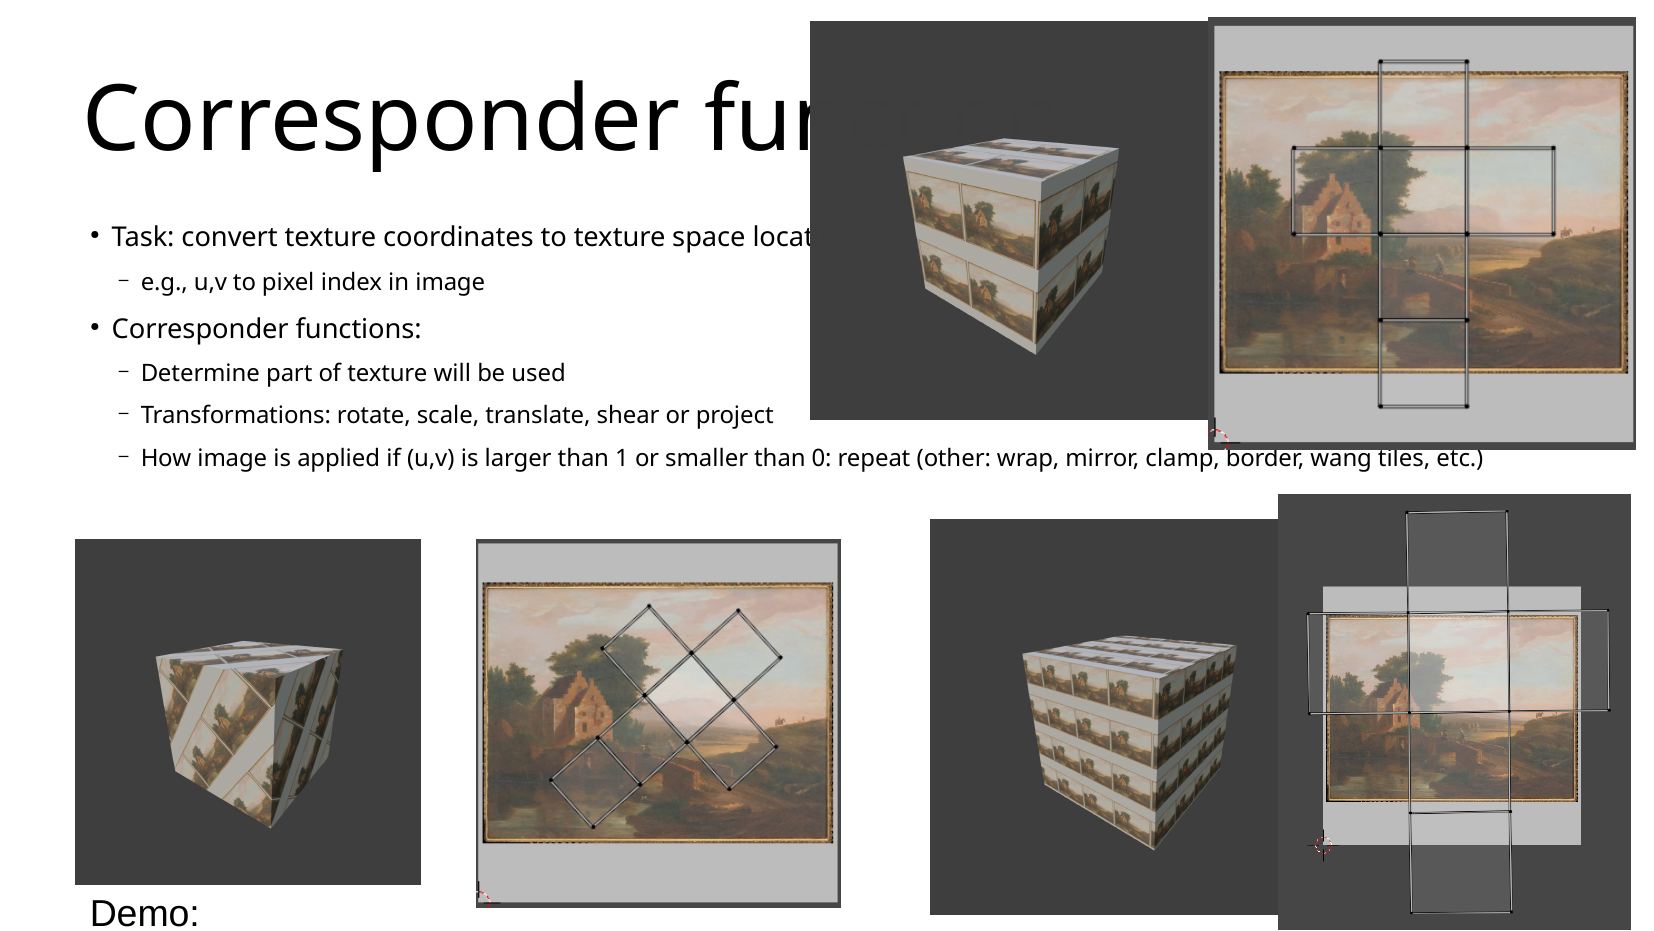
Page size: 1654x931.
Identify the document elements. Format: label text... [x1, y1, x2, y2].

picture [930, 494, 1631, 930]
list Task: convert texture coordinates to texture space locations e.g., u,v to pixel index in image Corresponder functions: Determine part of texture will be used Transformations: rotate, scale, translate, shear or project How image is applied if (u,v) is larger than 1 or smaller than 0: repeat (other: wrap, mirror, clamp, border, wang tiles, etc.) [82, 217, 1571, 481]
picture [476, 539, 841, 885]
picture [75, 539, 421, 885]
text_box Demo: https://math.hws.edu/graphicsbook/demos/c4/texture-transform.html [75, 885, 871, 931]
picture [810, 17, 1636, 451]
title Corresponder function [82, 37, 810, 193]
